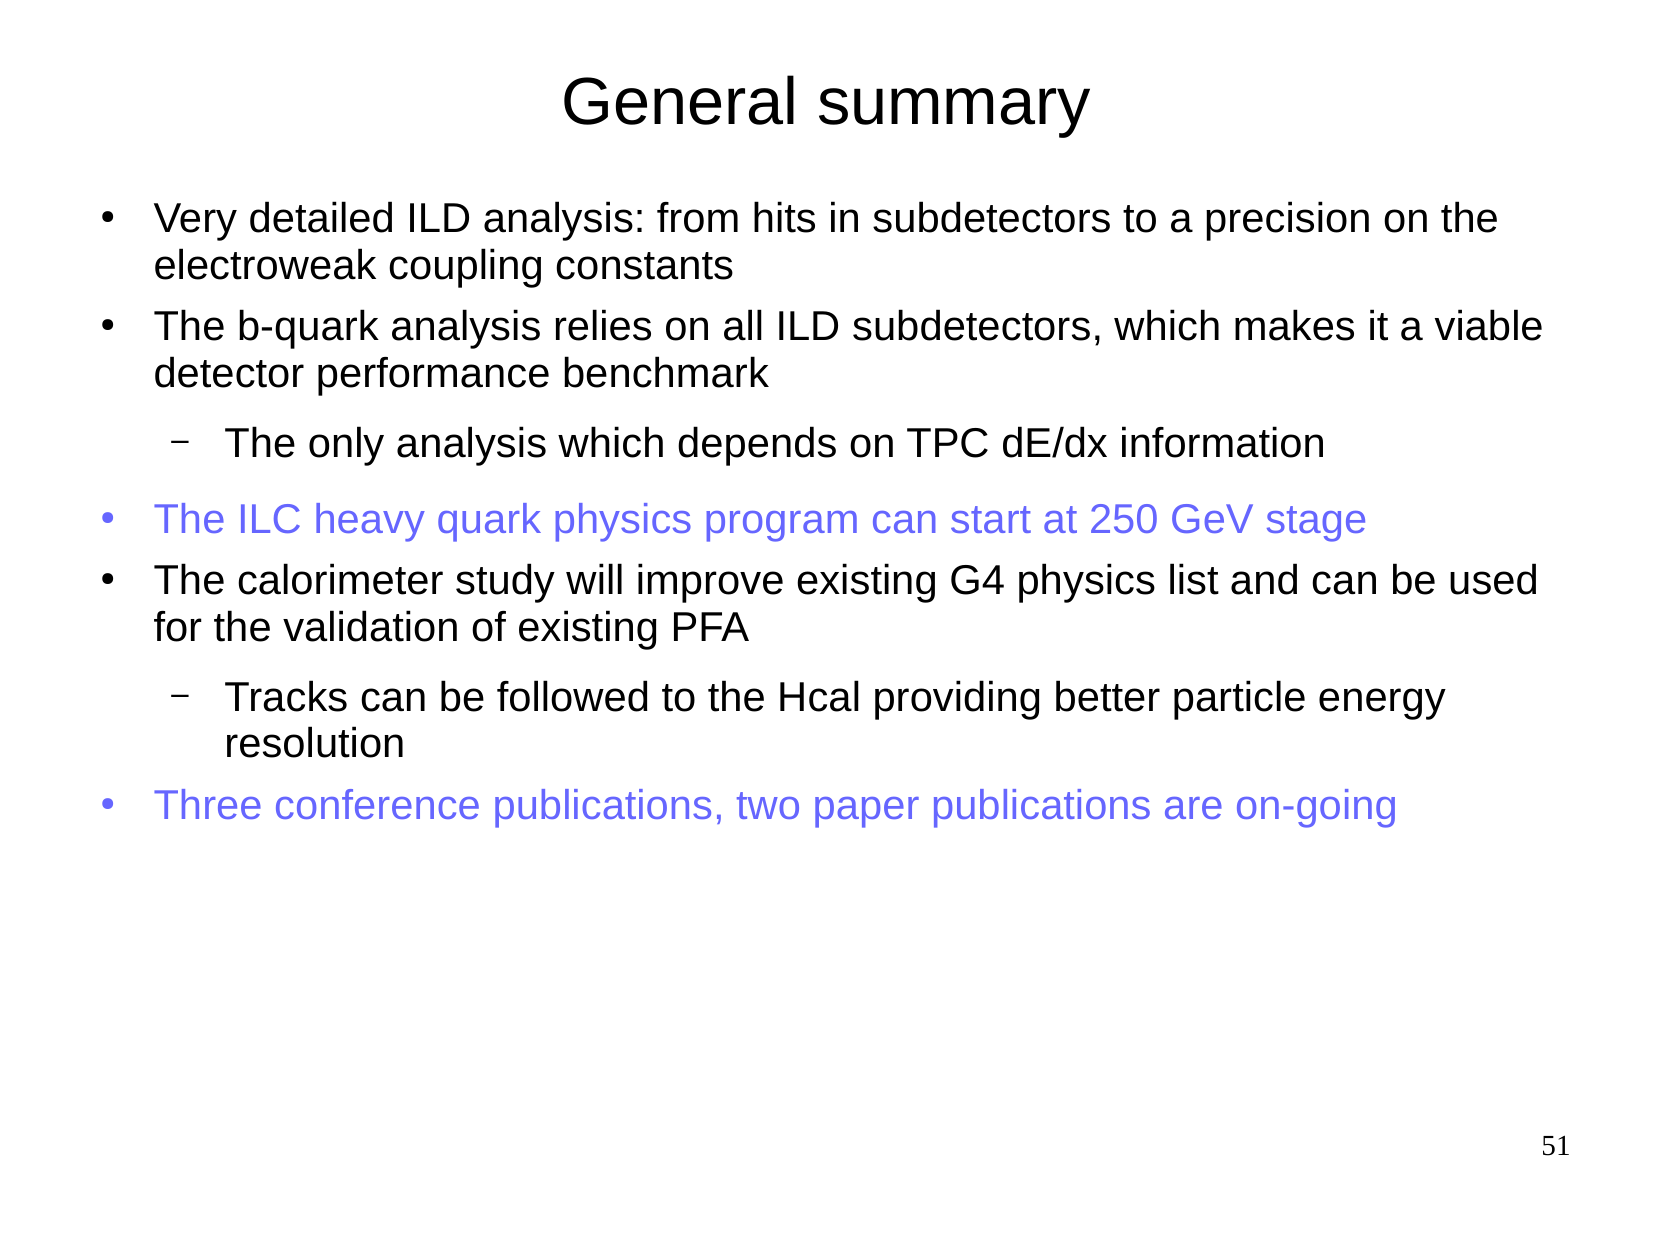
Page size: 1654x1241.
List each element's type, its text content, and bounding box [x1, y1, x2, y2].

list Very detailed ILD analysis: from hits in subdetectors to a precision on the electroweak coupling constants The b-quark analysis relies on all ILD subdetectors, which makes it a viable detector performance benchmark The only analysis which depends on TPC dE/dx information The ILC heavy quark physics program can start at 250 GeV stage The calorimeter study will improve existing G4 physics list and can be used for the validation of existing PFA Tracks can be followed to the Hcal providing better particle energy resolution Three conference publications, two paper publications are on-going [82, 195, 1571, 1171]
title General summary [82, 43, 1571, 160]
